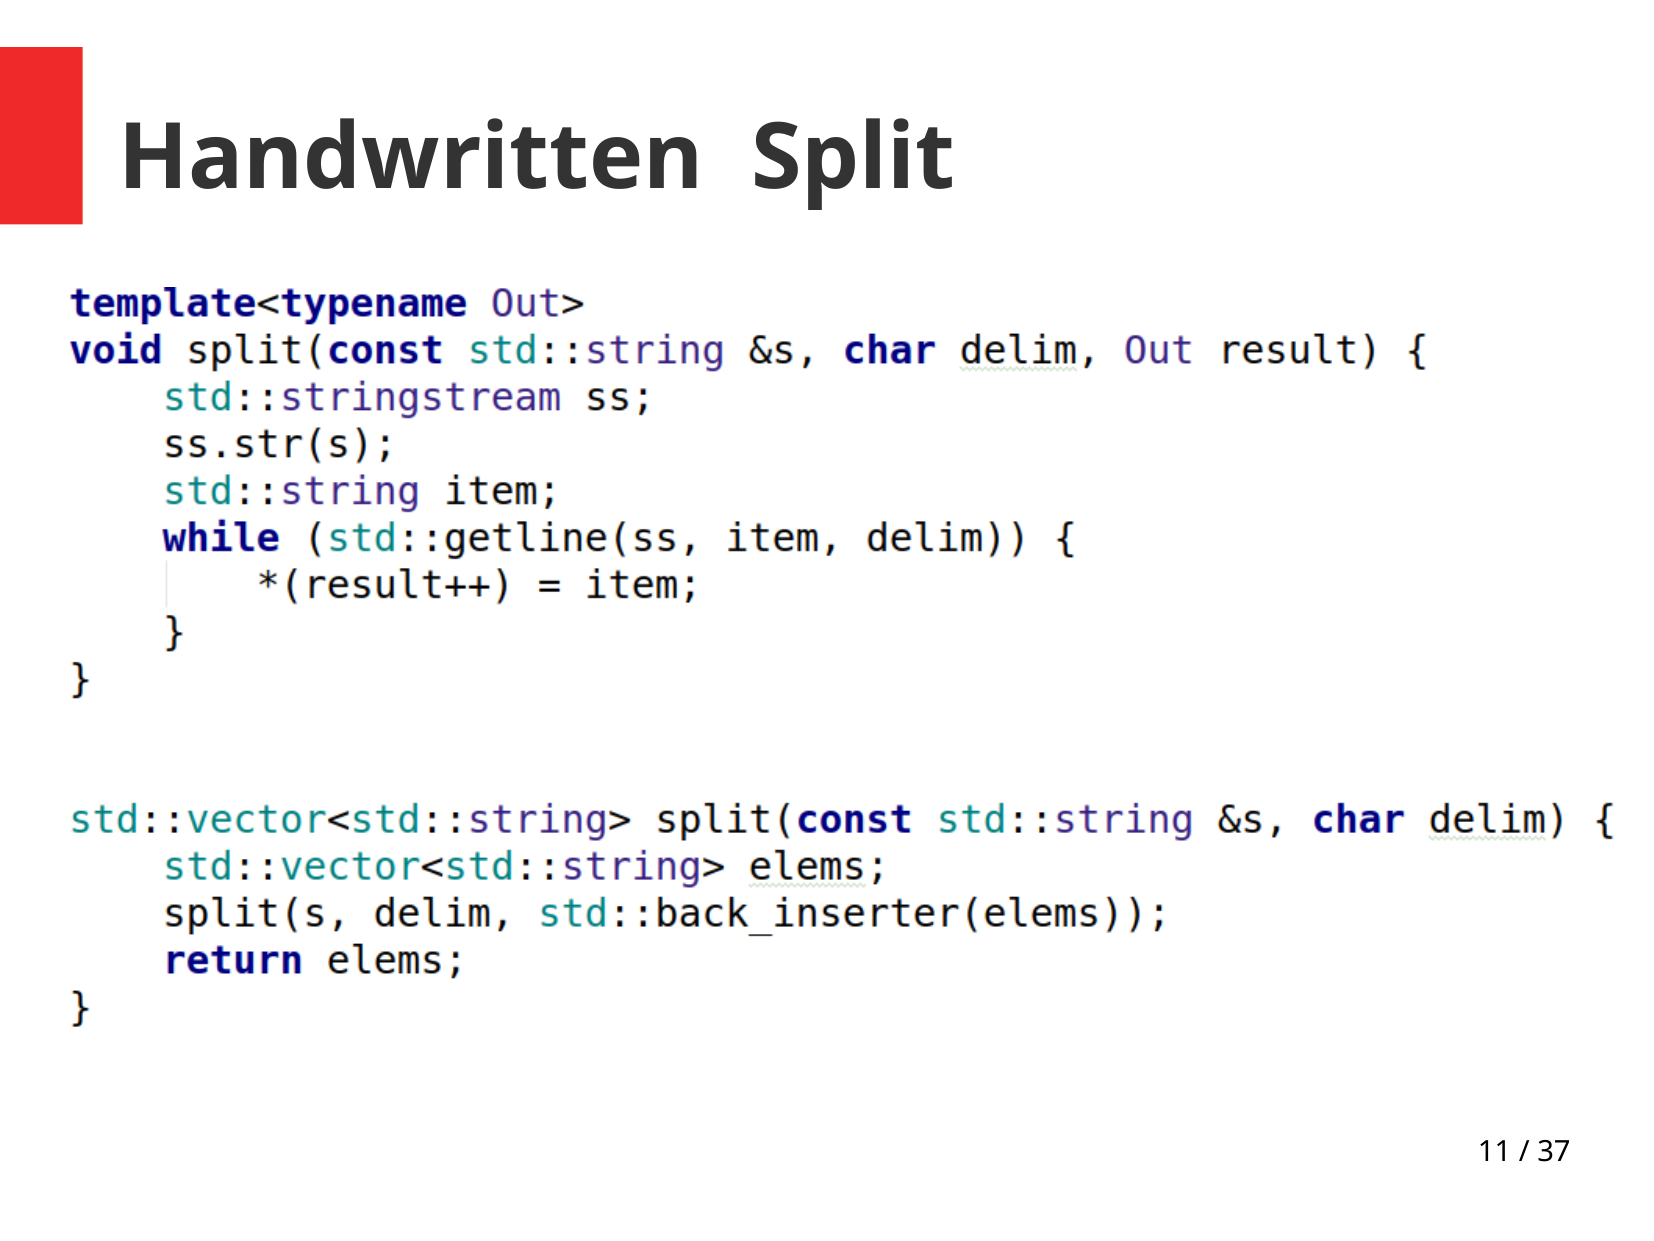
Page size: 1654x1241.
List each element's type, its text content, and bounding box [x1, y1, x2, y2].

picture [69, 287, 1618, 1041]
title Handwritten Split [118, 49, 1571, 257]
